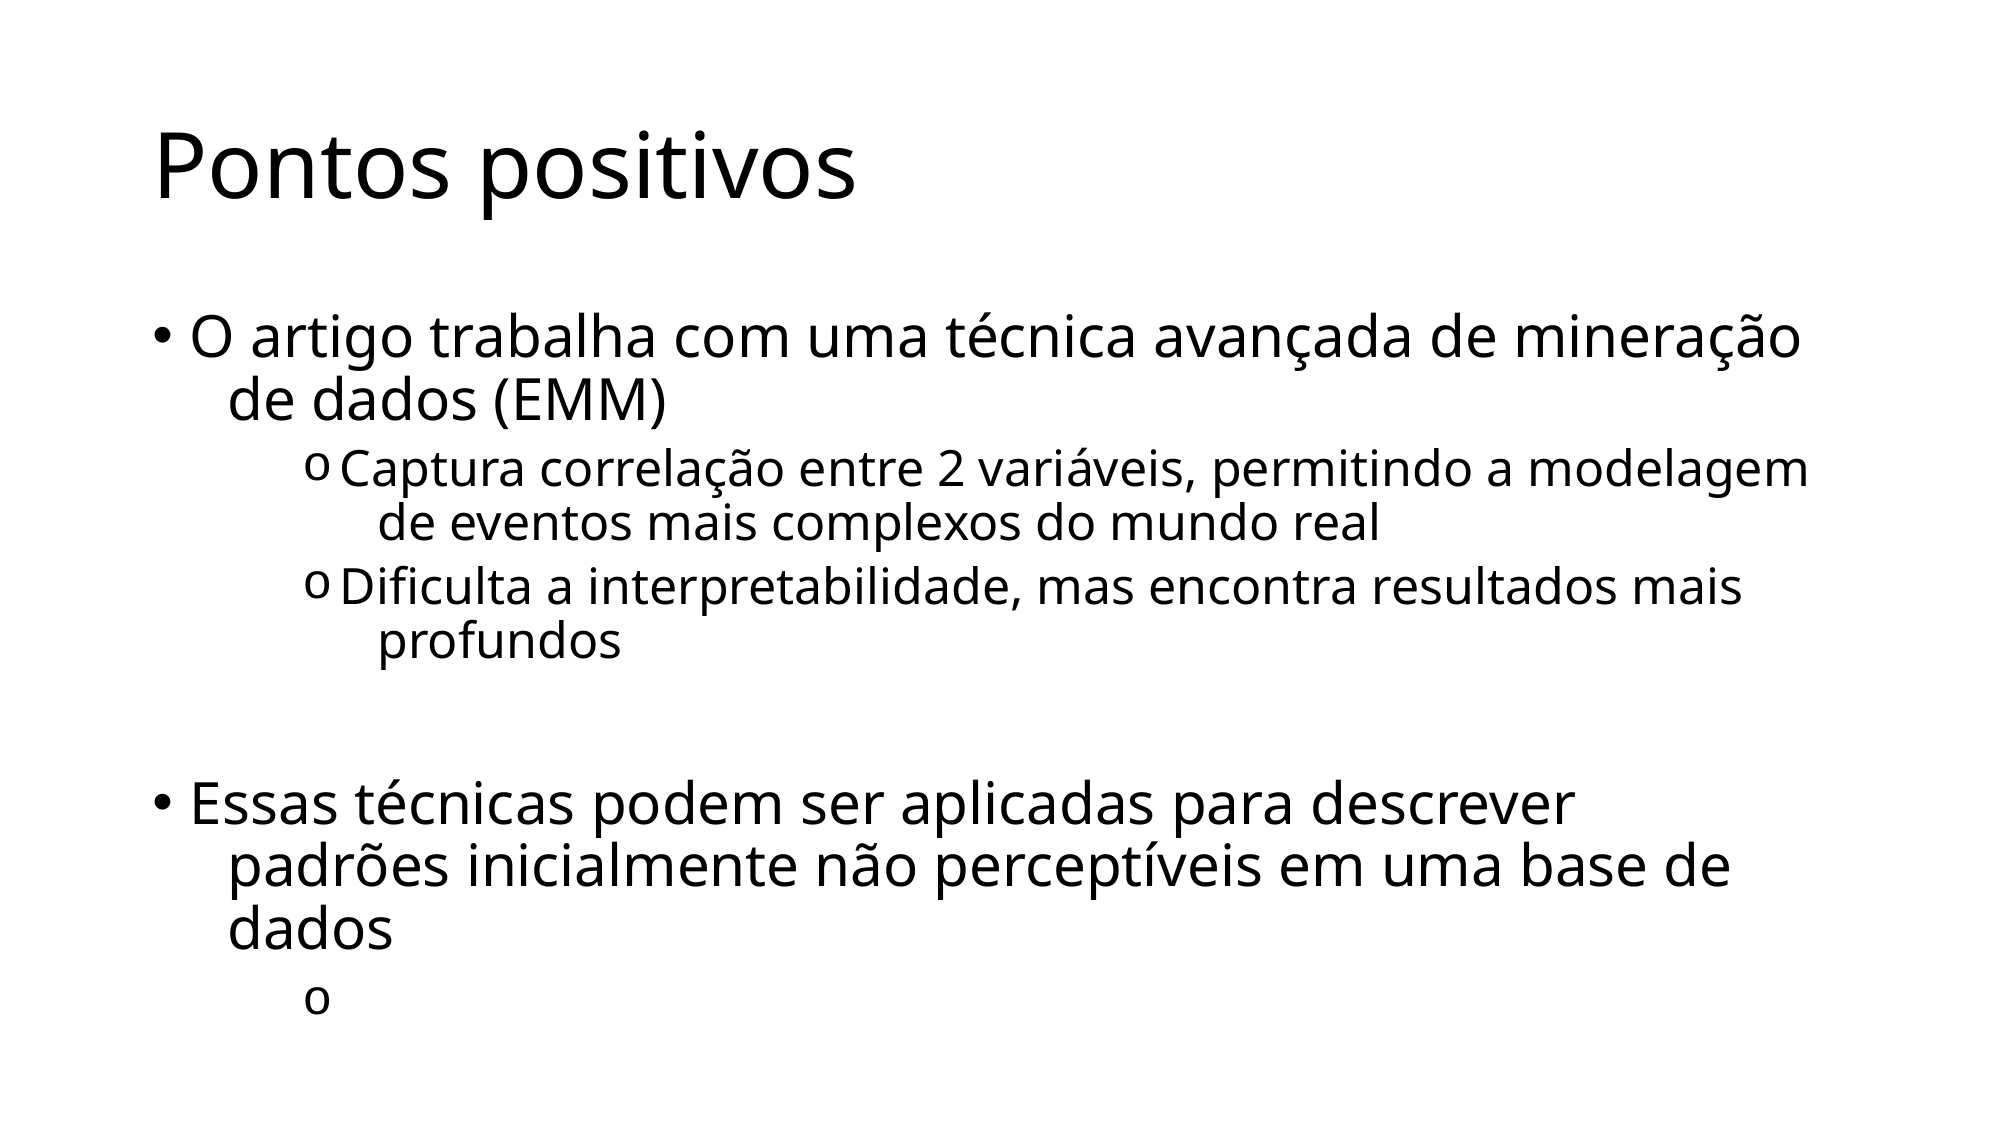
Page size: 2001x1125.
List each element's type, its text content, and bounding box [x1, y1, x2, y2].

title Pontos positivos [137, 59, 1863, 278]
list O artigo trabalha com uma técnica avançada de mineração de dados (EMM) Captura correlação entre 2 variáveis, permitindo a modelagem de eventos mais complexos do mundo real Dificulta a interpretabilidade, mas encontra resultados mais profundos Essas técnicas podem ser aplicadas para descrever padrões inicialmente não perceptíveis em uma base de dados [137, 299, 1863, 1014]
